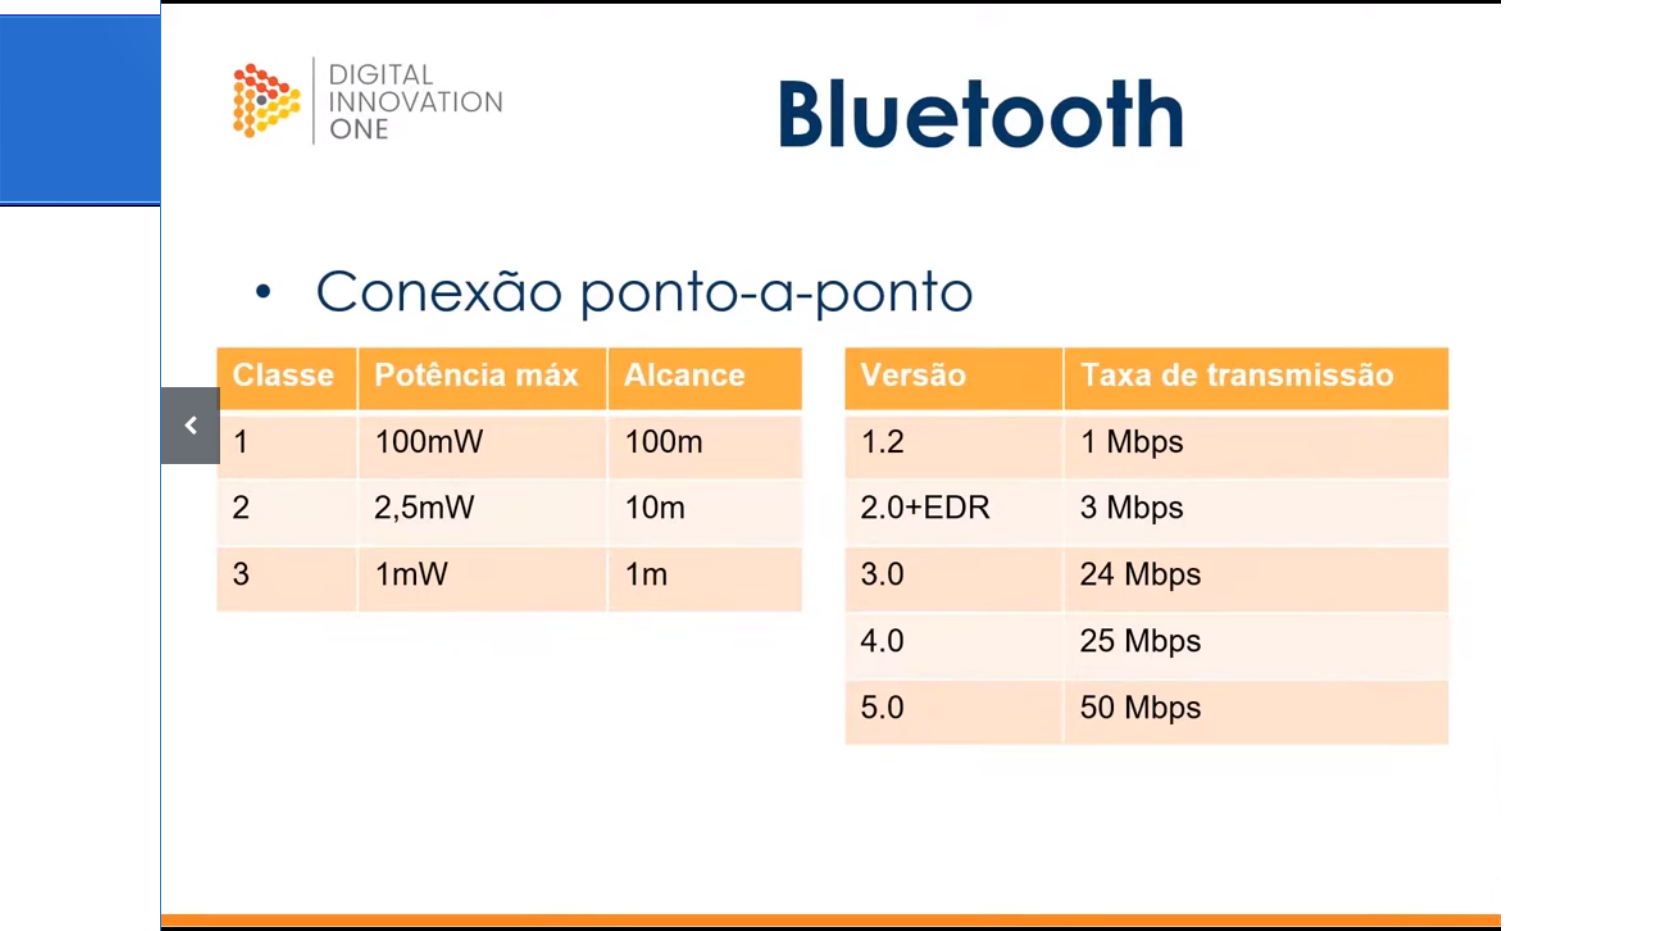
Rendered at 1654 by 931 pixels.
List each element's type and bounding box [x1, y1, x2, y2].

picture [160, 0, 1501, 931]
